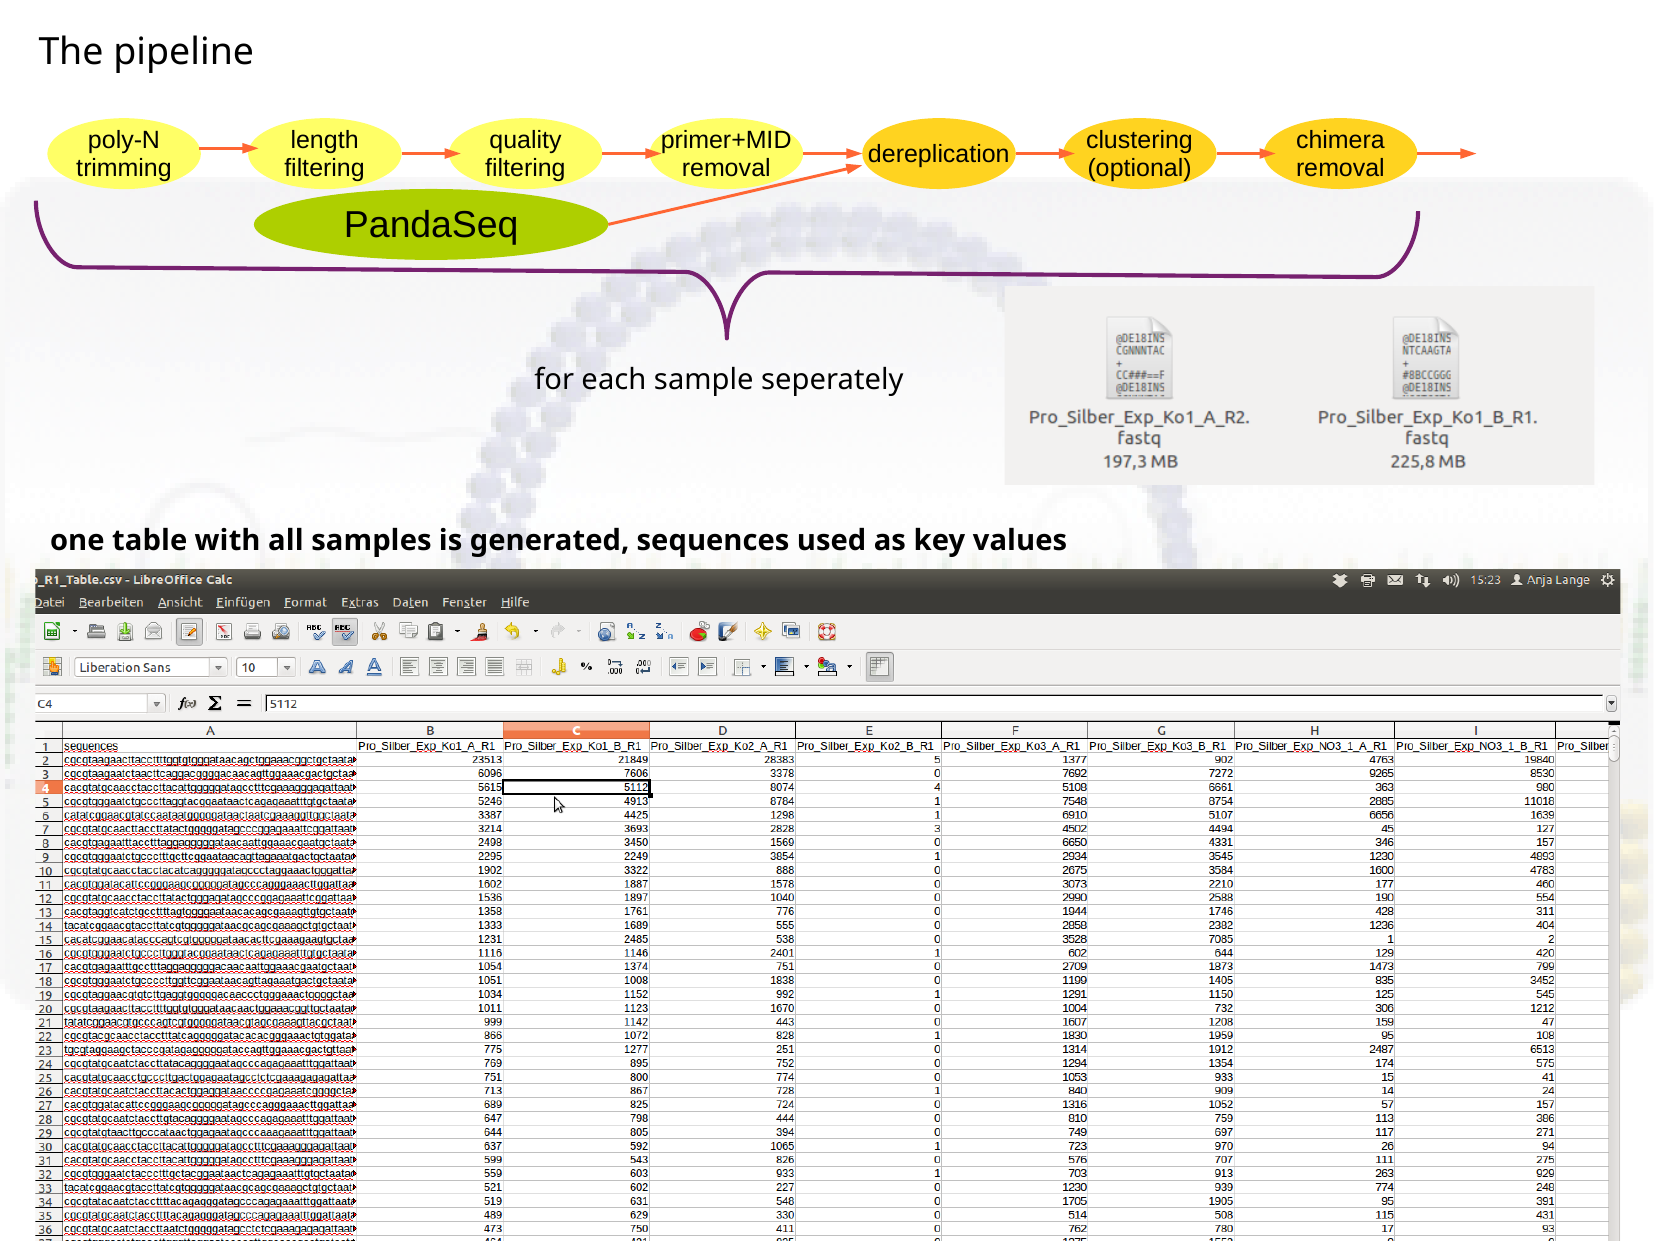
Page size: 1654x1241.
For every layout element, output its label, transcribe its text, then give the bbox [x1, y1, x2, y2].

picture [35, 569, 1621, 1241]
text_box dereplication [862, 118, 1016, 190]
text_box quality filtering [449, 118, 603, 190]
text_box poly-N trimming [47, 118, 201, 190]
text_box clustering (optional) [1063, 118, 1217, 190]
text_box chimera removal [1264, 118, 1418, 190]
text_box The pipeline [23, 16, 304, 92]
text_box length filtering [248, 118, 402, 190]
text_box [0, 0, 1654, 1241]
text_box PandaSeq [253, 188, 609, 260]
picture [1004, 286, 1595, 485]
text_box one table with all samples is generated, sequences used as key values [0, 492, 1312, 556]
text_box primer+MID removal [650, 118, 804, 190]
text_box for each sample seperately [484, 330, 1003, 393]
